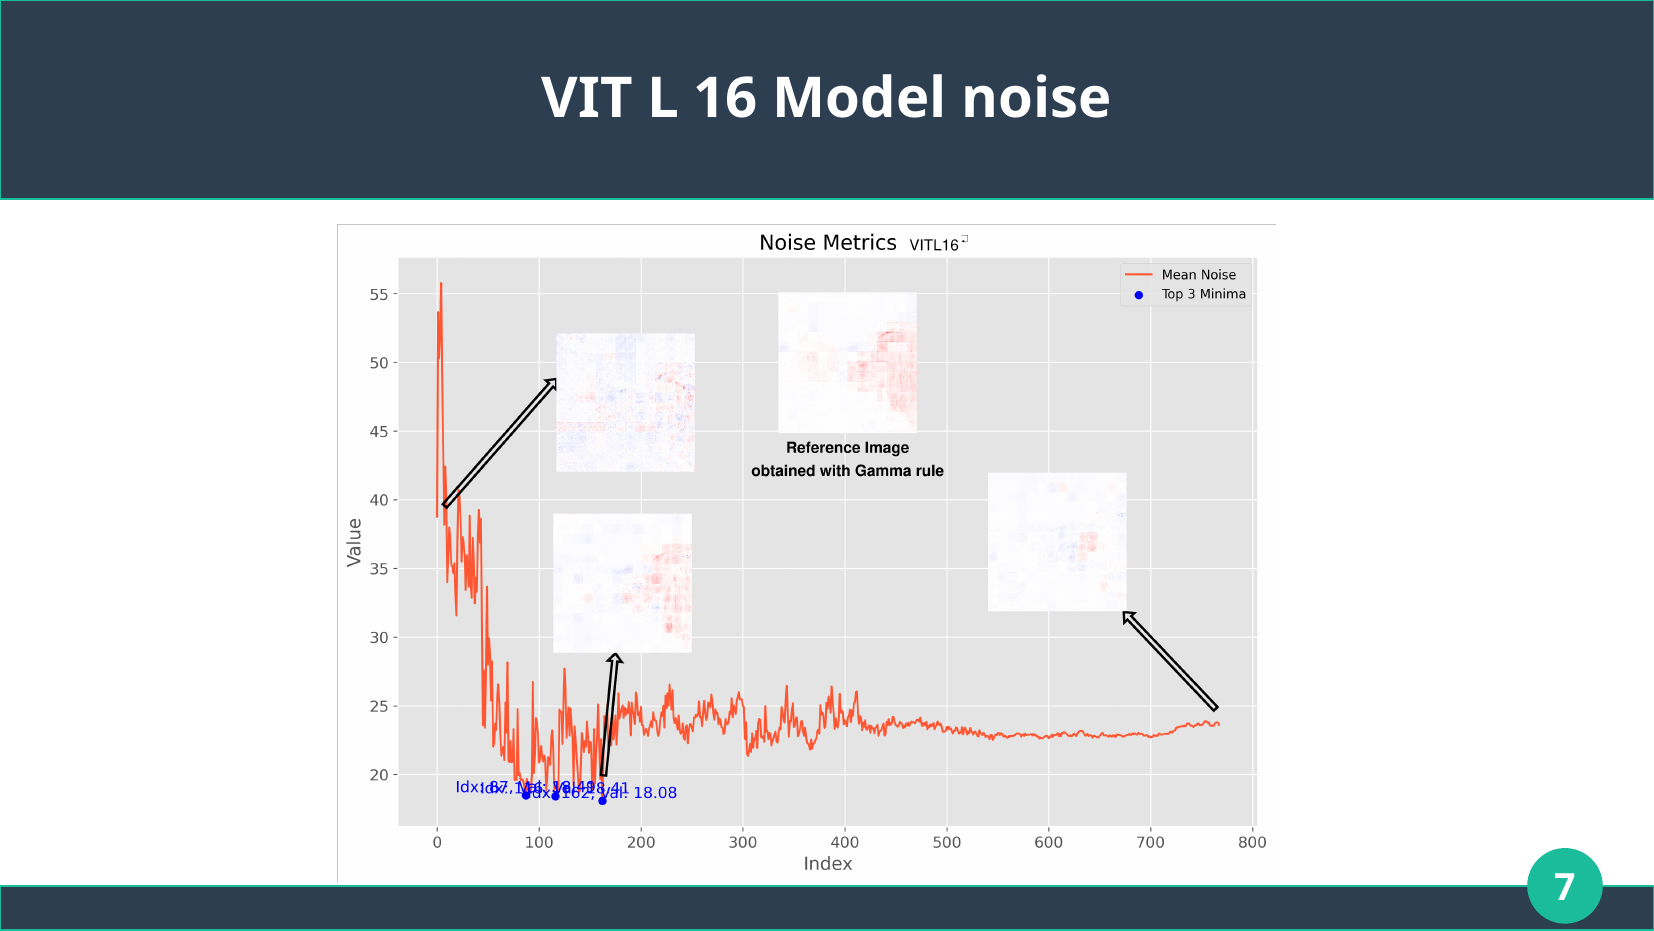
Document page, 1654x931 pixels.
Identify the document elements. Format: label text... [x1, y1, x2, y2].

title VIT L 16 Model noise [59, 37, 1595, 156]
picture [337, 187, 1276, 882]
